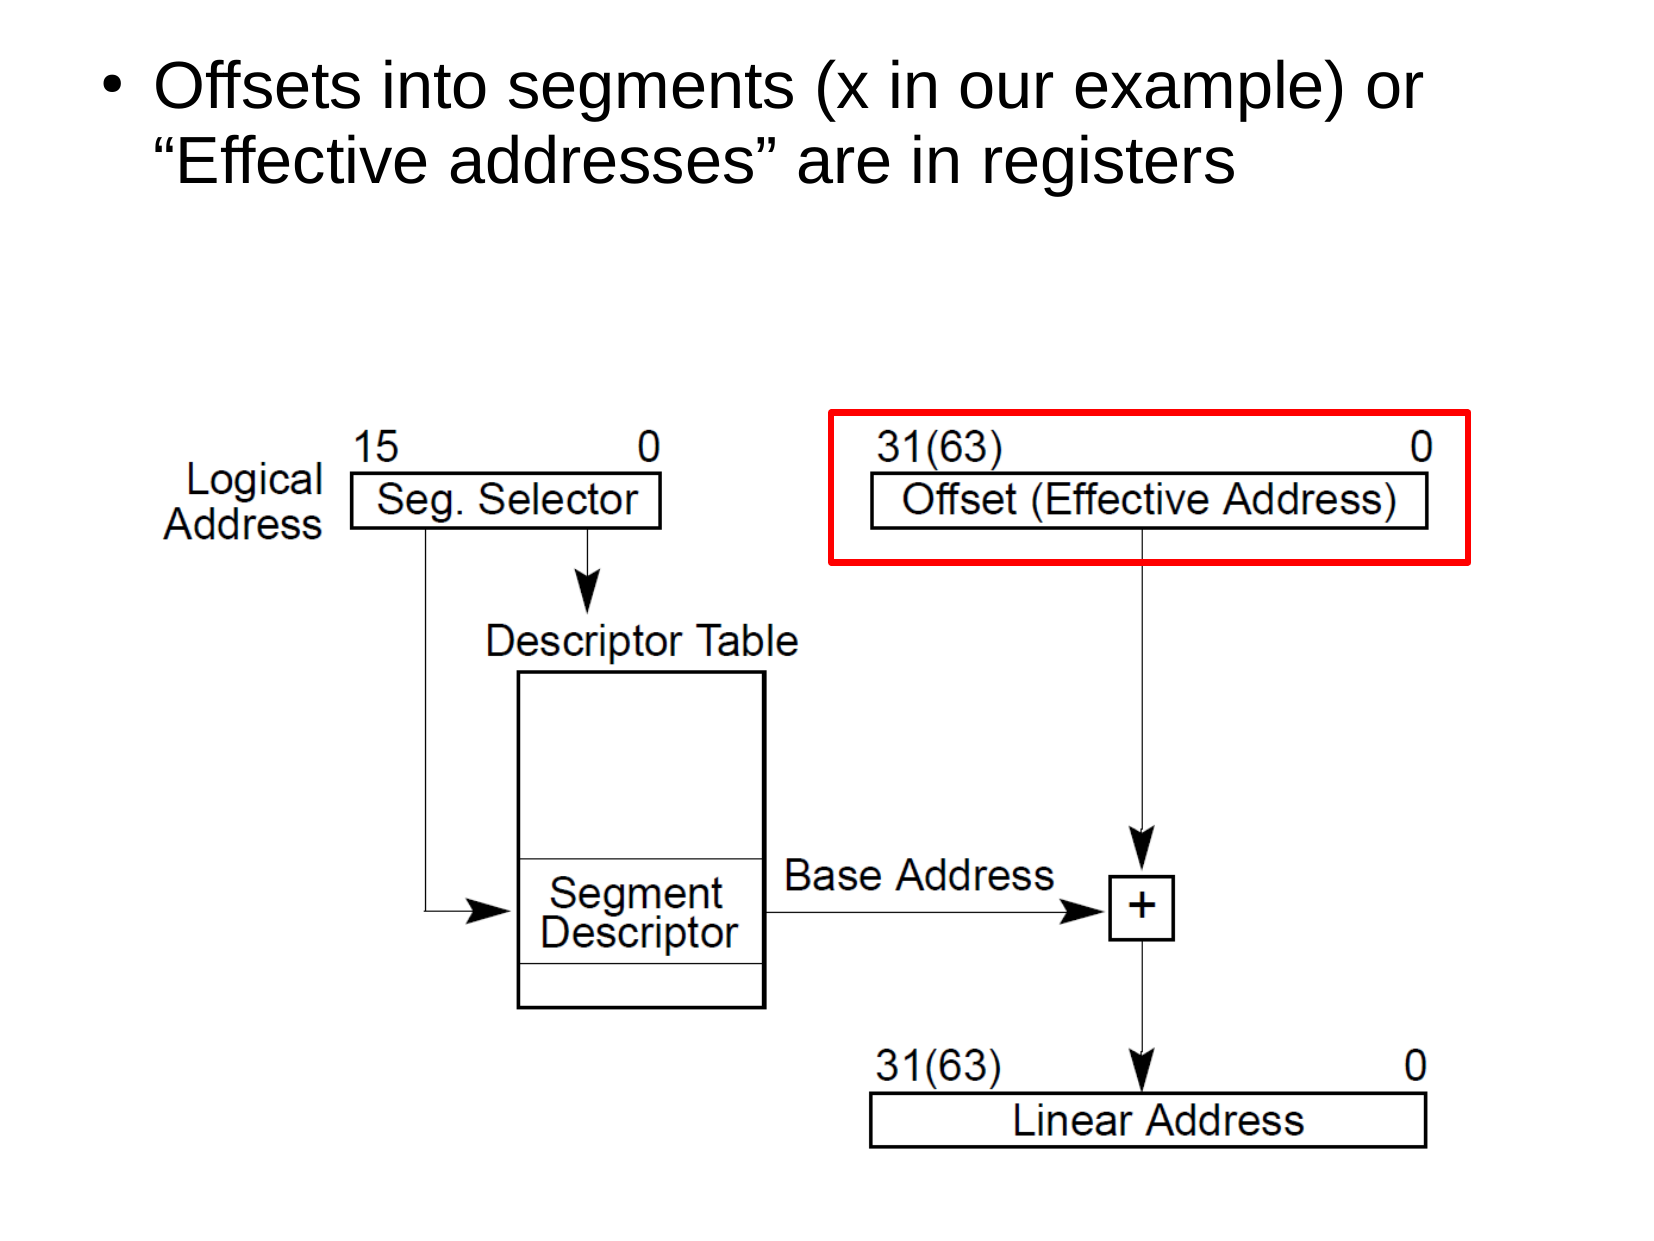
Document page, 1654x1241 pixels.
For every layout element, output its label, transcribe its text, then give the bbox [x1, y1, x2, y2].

picture [834, 416, 1465, 559]
picture [150, 374, 1468, 1163]
list Offsets into segments (x in our example) or “Effective addresses” are in registers [82, 48, 1571, 768]
